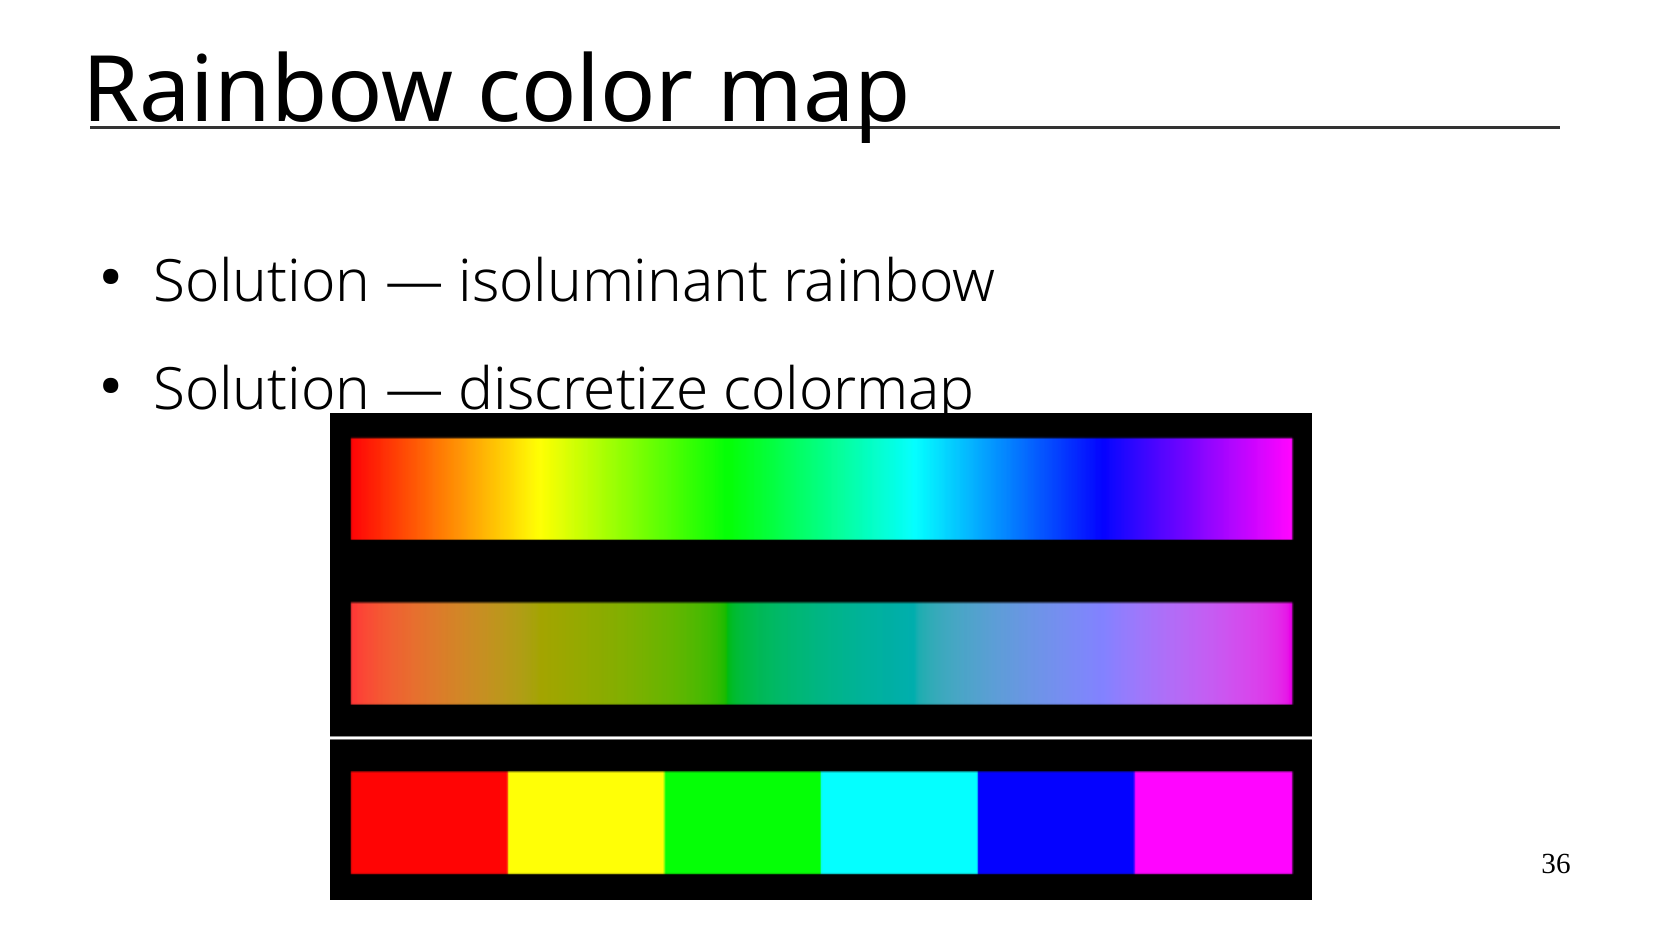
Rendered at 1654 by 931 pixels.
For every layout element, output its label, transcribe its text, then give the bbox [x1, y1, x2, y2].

title Rainbow color map [82, 32, 1571, 130]
list Solution — isoluminant rainbow Solution — discretize colormap [82, 130, 1571, 746]
picture [330, 413, 1312, 901]
